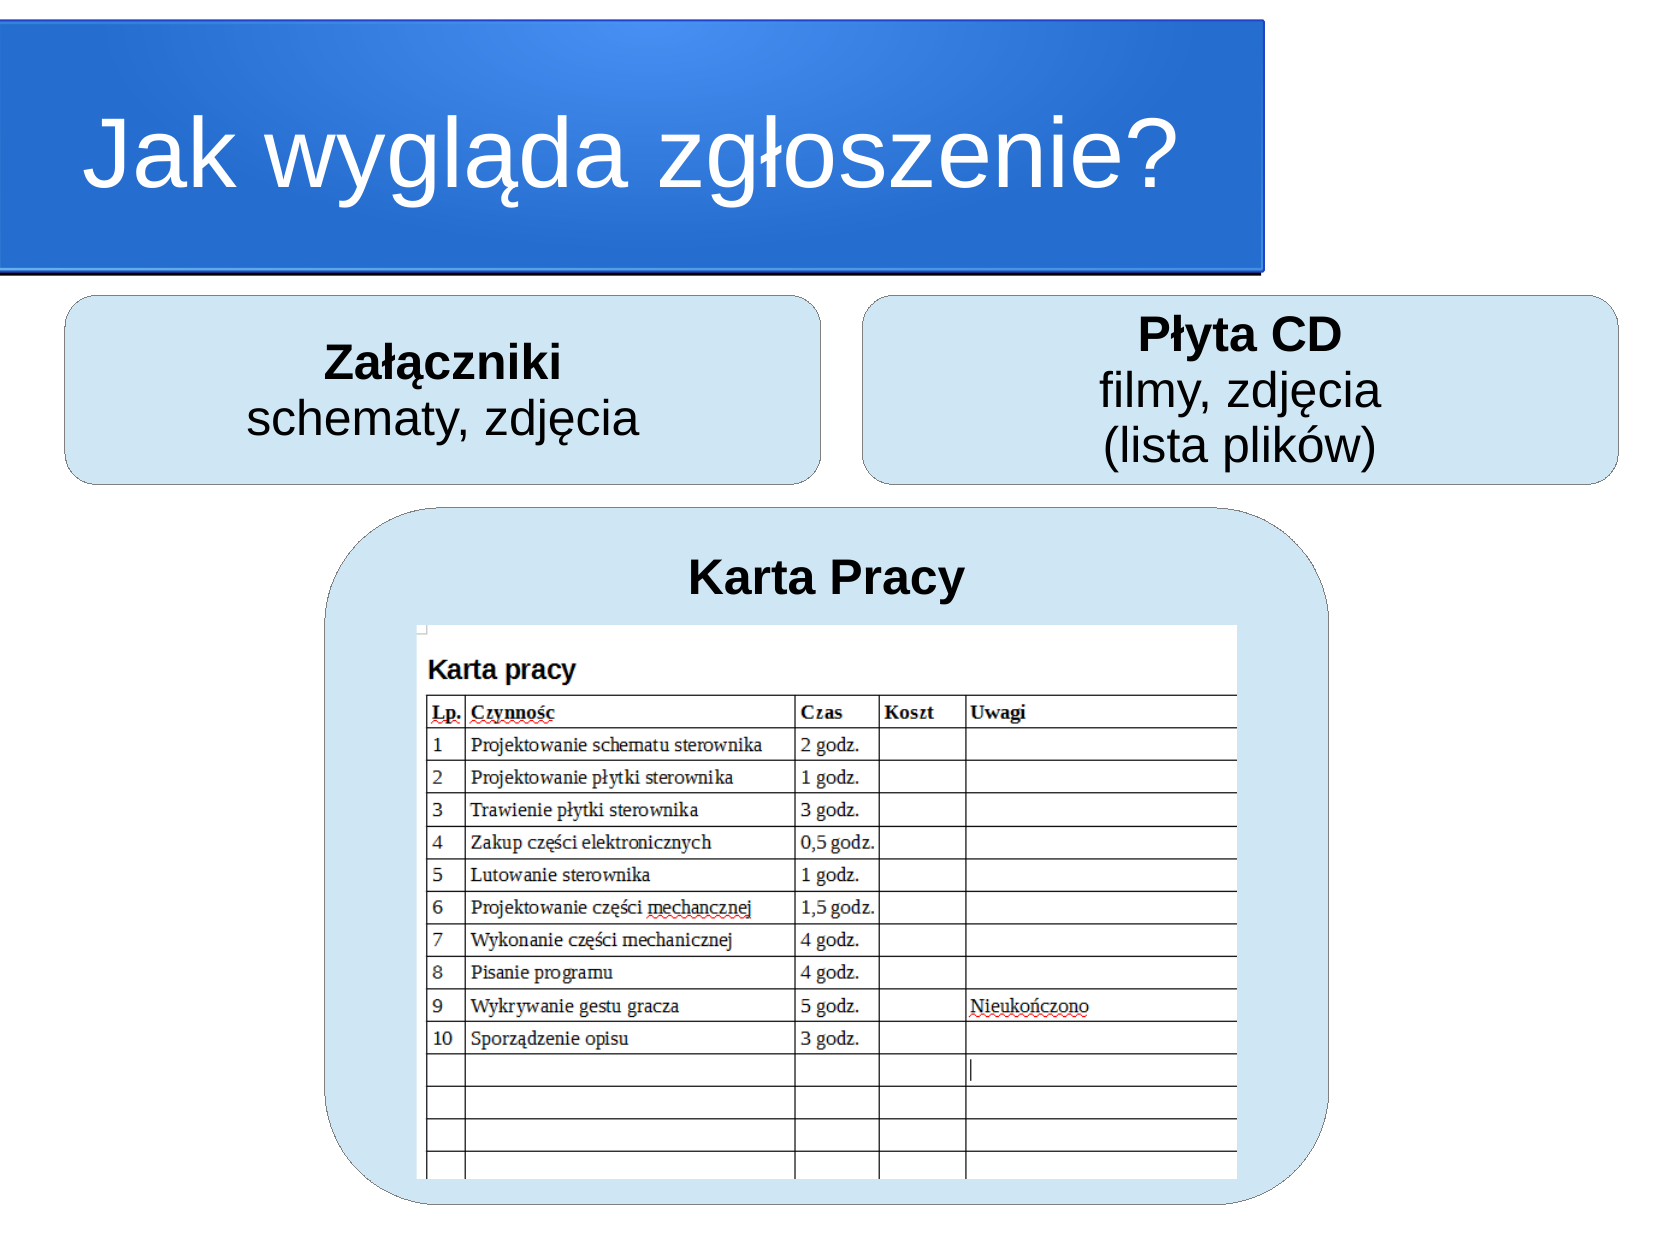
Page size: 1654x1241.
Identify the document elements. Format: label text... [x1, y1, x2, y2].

title Jak wygląda zgłoszenie? [82, 49, 1250, 257]
text_box Załączniki schematy, zdjęcia [64, 295, 821, 485]
text_box Płyta CD filmy, zdjęcia (lista plików) [862, 295, 1619, 485]
text_box Karta Pracy [324, 507, 1329, 1205]
picture [416, 625, 1237, 1179]
